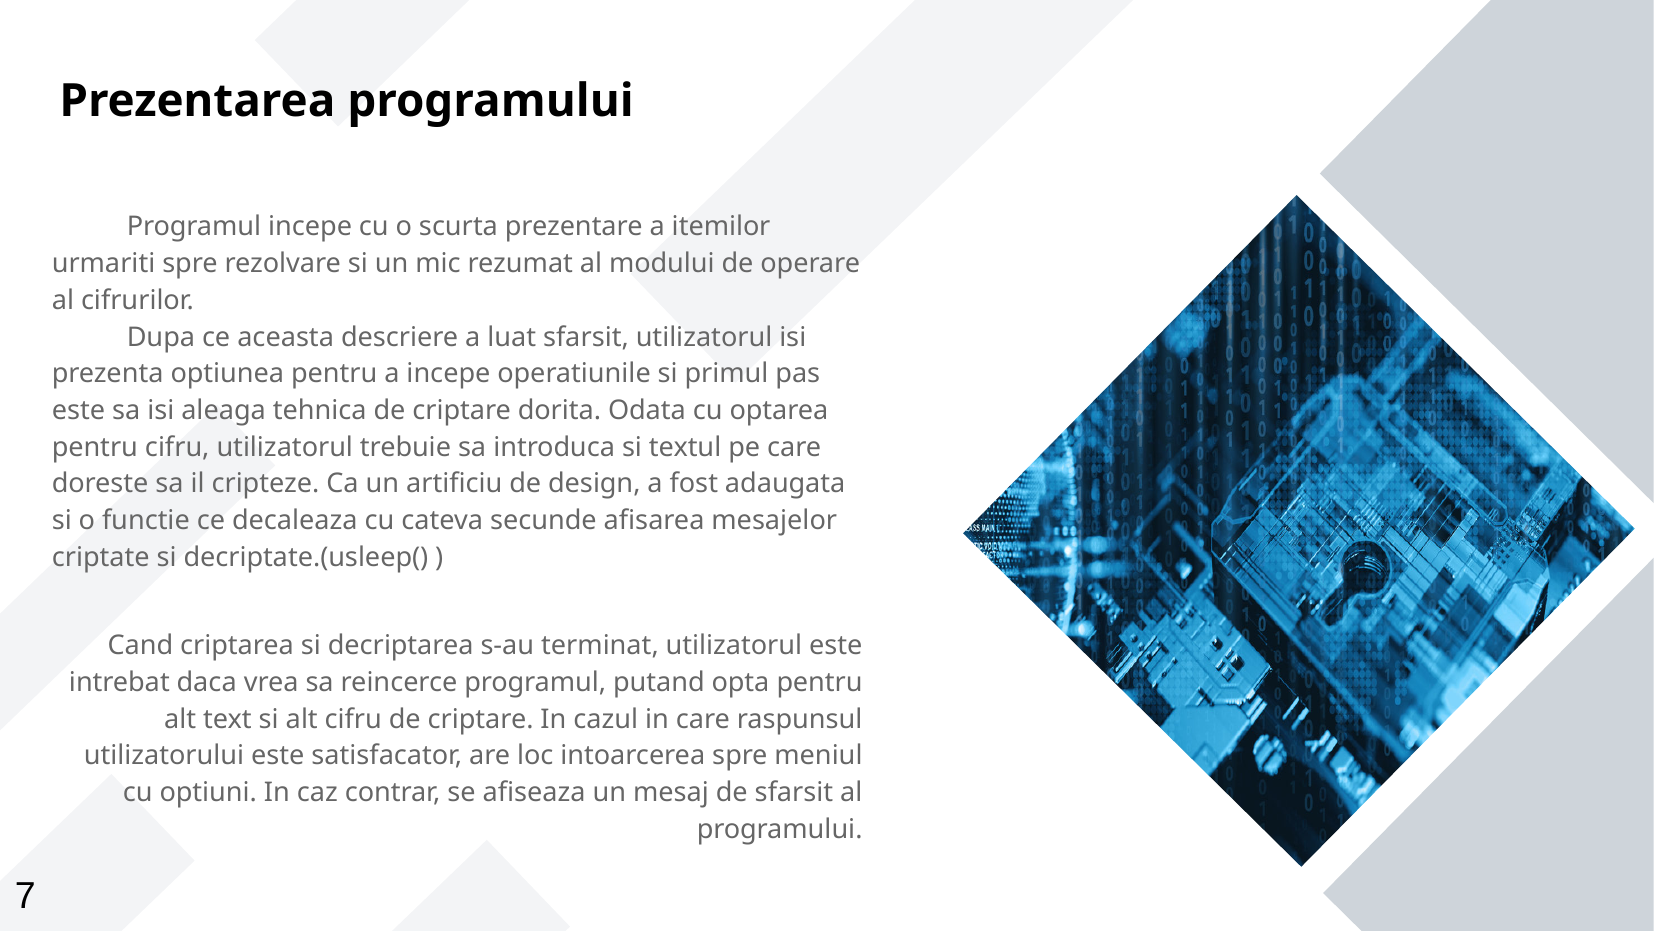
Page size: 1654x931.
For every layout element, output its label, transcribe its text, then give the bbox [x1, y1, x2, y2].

text_box Prezentarea programului [44, 59, 713, 281]
text_box Programul incepe cu o scurta prezentare a itemilor urmariti spre rezolvare si un mic rezumat al modului de operare al cifrurilor. Dupa ce aceasta descriere a luat sfarsit, utilizatorul isi prezenta optiunea pentru a incepe operatiunile si primul pas este sa isi aleaga tehnica de criptare dorita. Odata cu optarea pentru cifru, utilizatorul trebuie sa introduca si textul pe care doreste sa il cripteze. Ca un artificiu de design, a fost adaugata si o functie ce decaleaza cu cateva secunde afisarea mesajelor criptate si decriptate.(usleep() ) [37, 199, 878, 618]
text_box Cand criptarea si decriptarea s-au terminat, utilizatorul este intrebat daca vrea sa reincerce programul, putand opta pentru alt text si alt cifru de criptare. In cazul in care raspunsul utilizatorului este satisfacator, are loc intoarcerea spre meniul cu optiuni. In caz contrar, se afiseaza un mesaj de sfarsit al programului. [37, 618, 878, 931]
text_box <number> [0, 867, 629, 931]
text_box [963, 195, 1635, 867]
